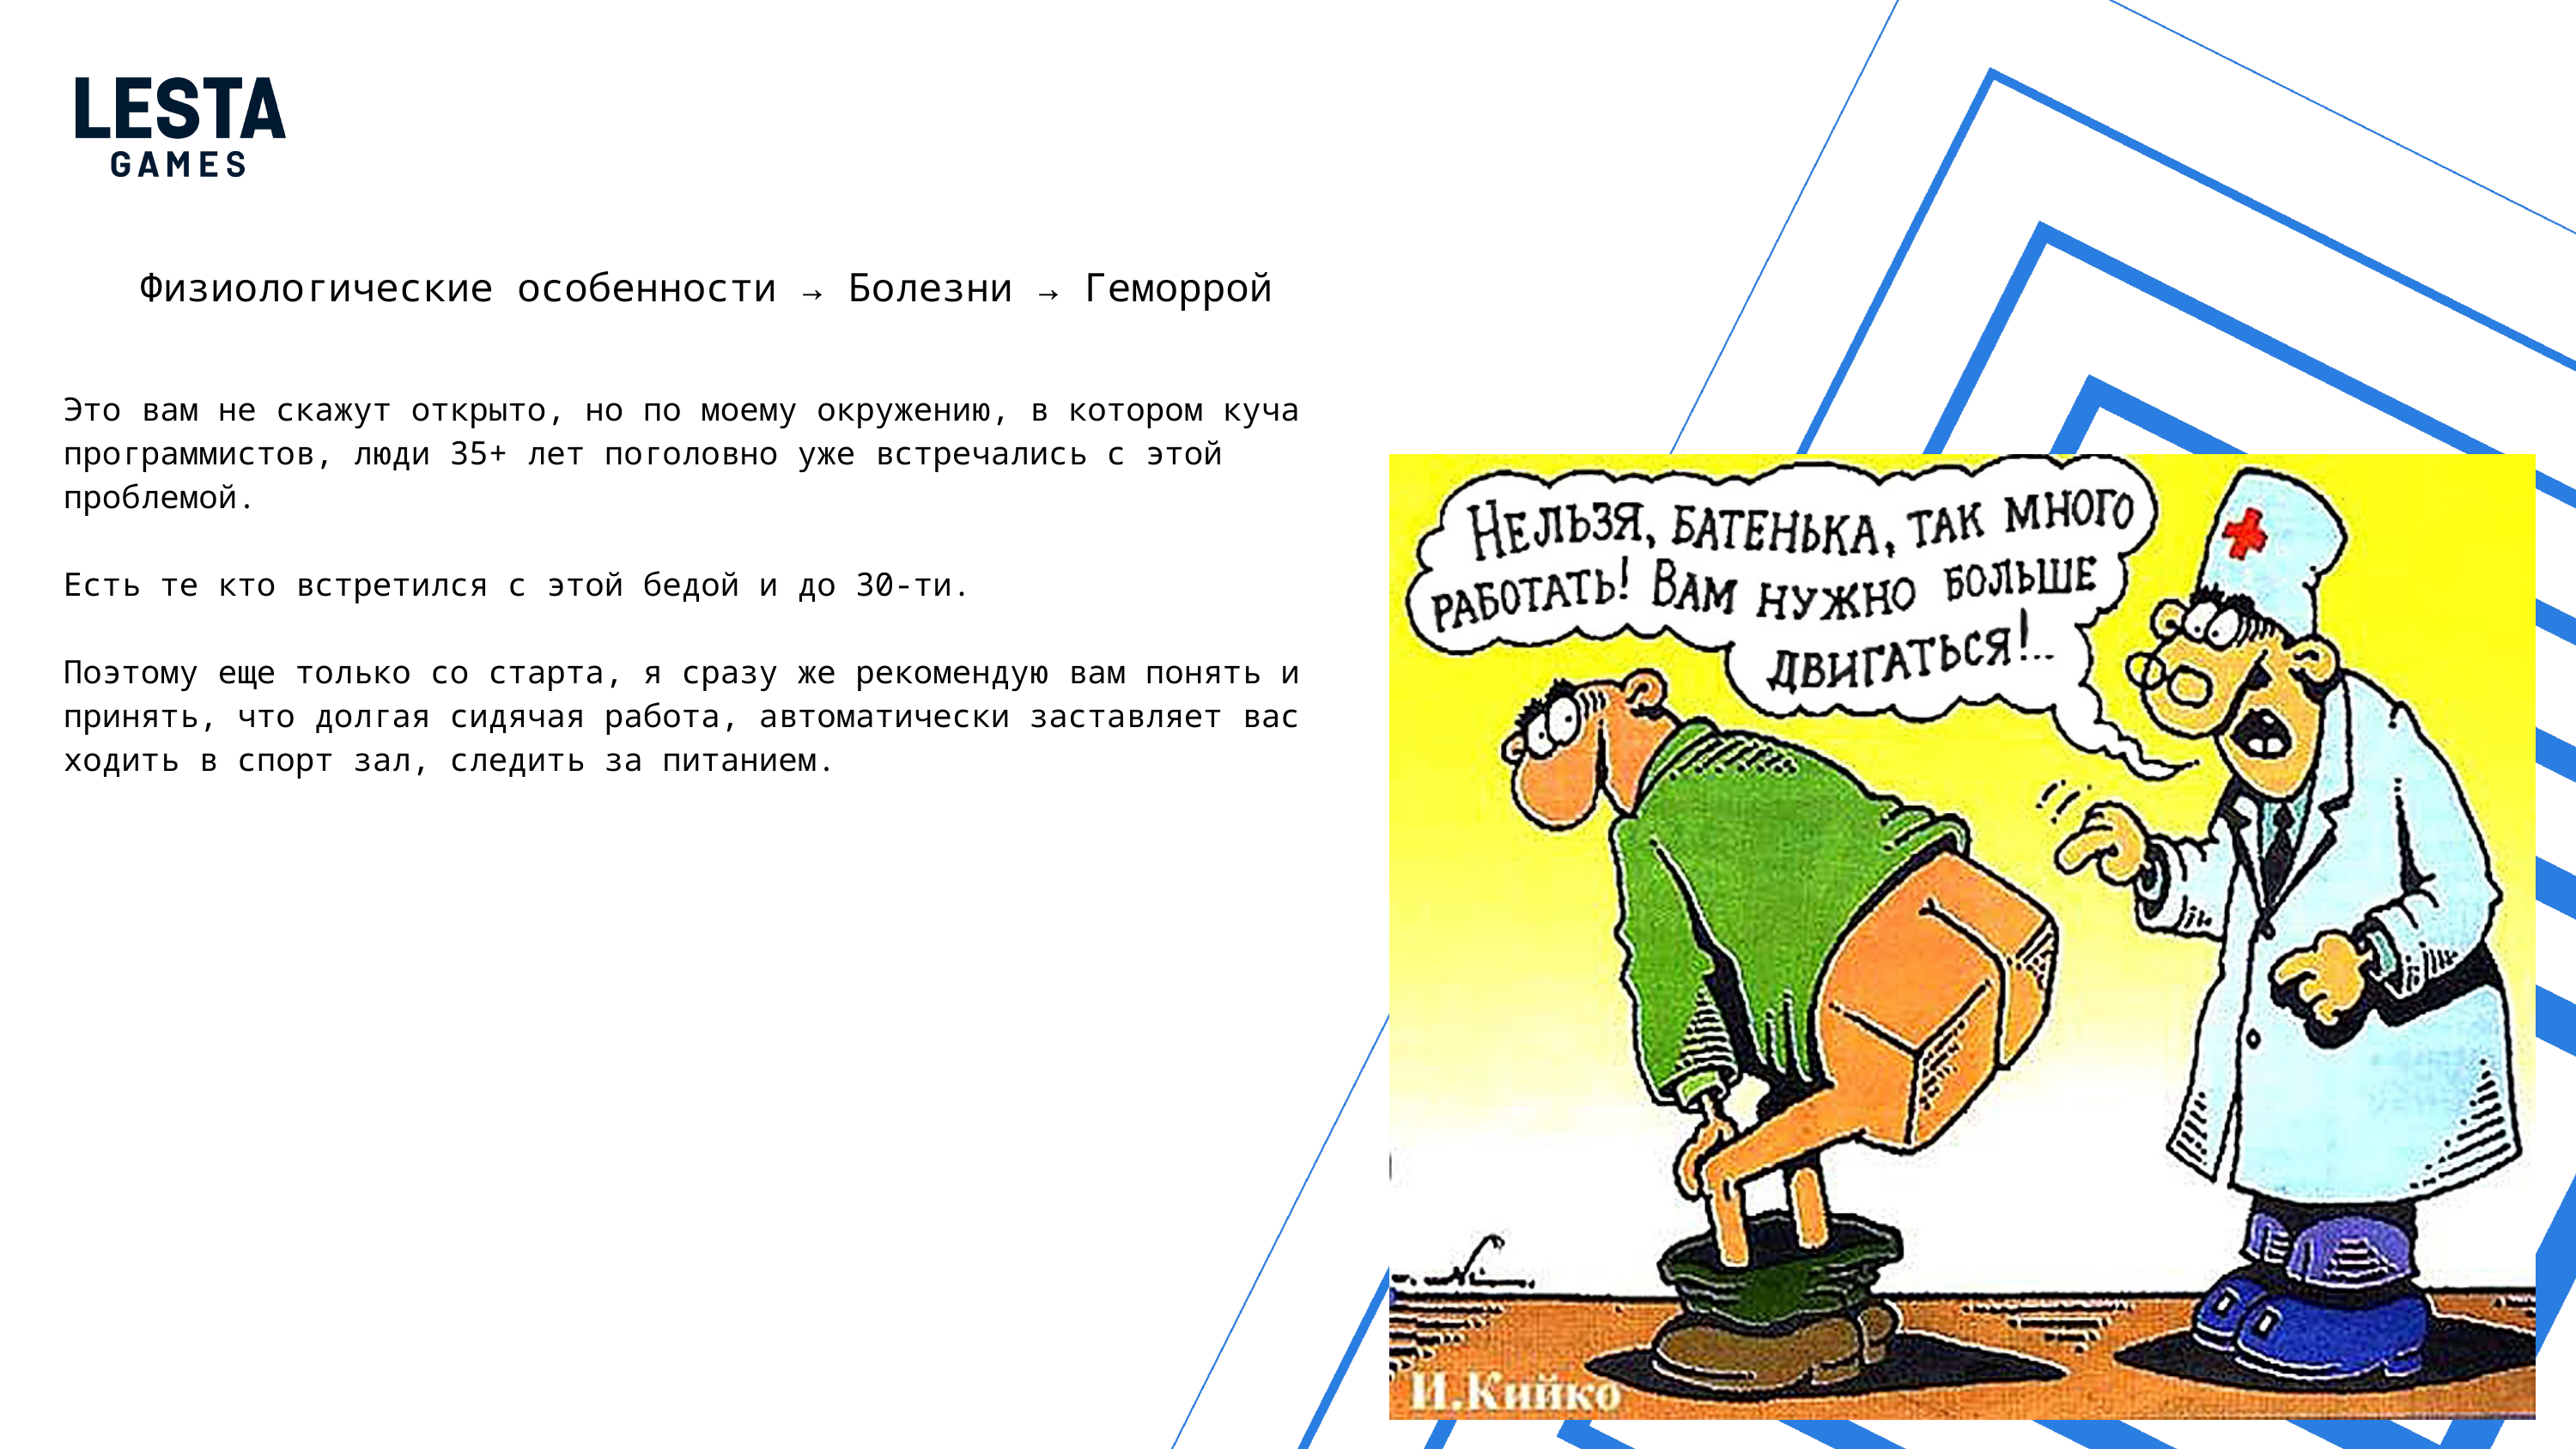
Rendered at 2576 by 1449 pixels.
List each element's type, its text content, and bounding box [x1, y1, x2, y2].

picture [1100, 0, 2576, 1449]
text_box Это вам не скажут открыто, но по моему окружению, в котором куча программистов, люди 35+ лет поголовно уже встречались с этой проблемой. Есть те кто встретился с этой бедой и до 30-ти. Поэтому еще только со старта, я сразу же рекомендую вам понять и принять, что долгая сидячая работа, автоматически заставляет вас ходить в спорт зал, следить за питанием. [51, 379, 1395, 1400]
text_box Физиологические особенности → Болезни → Геморрой [126, 253, 1309, 318]
picture [76, 77, 286, 178]
